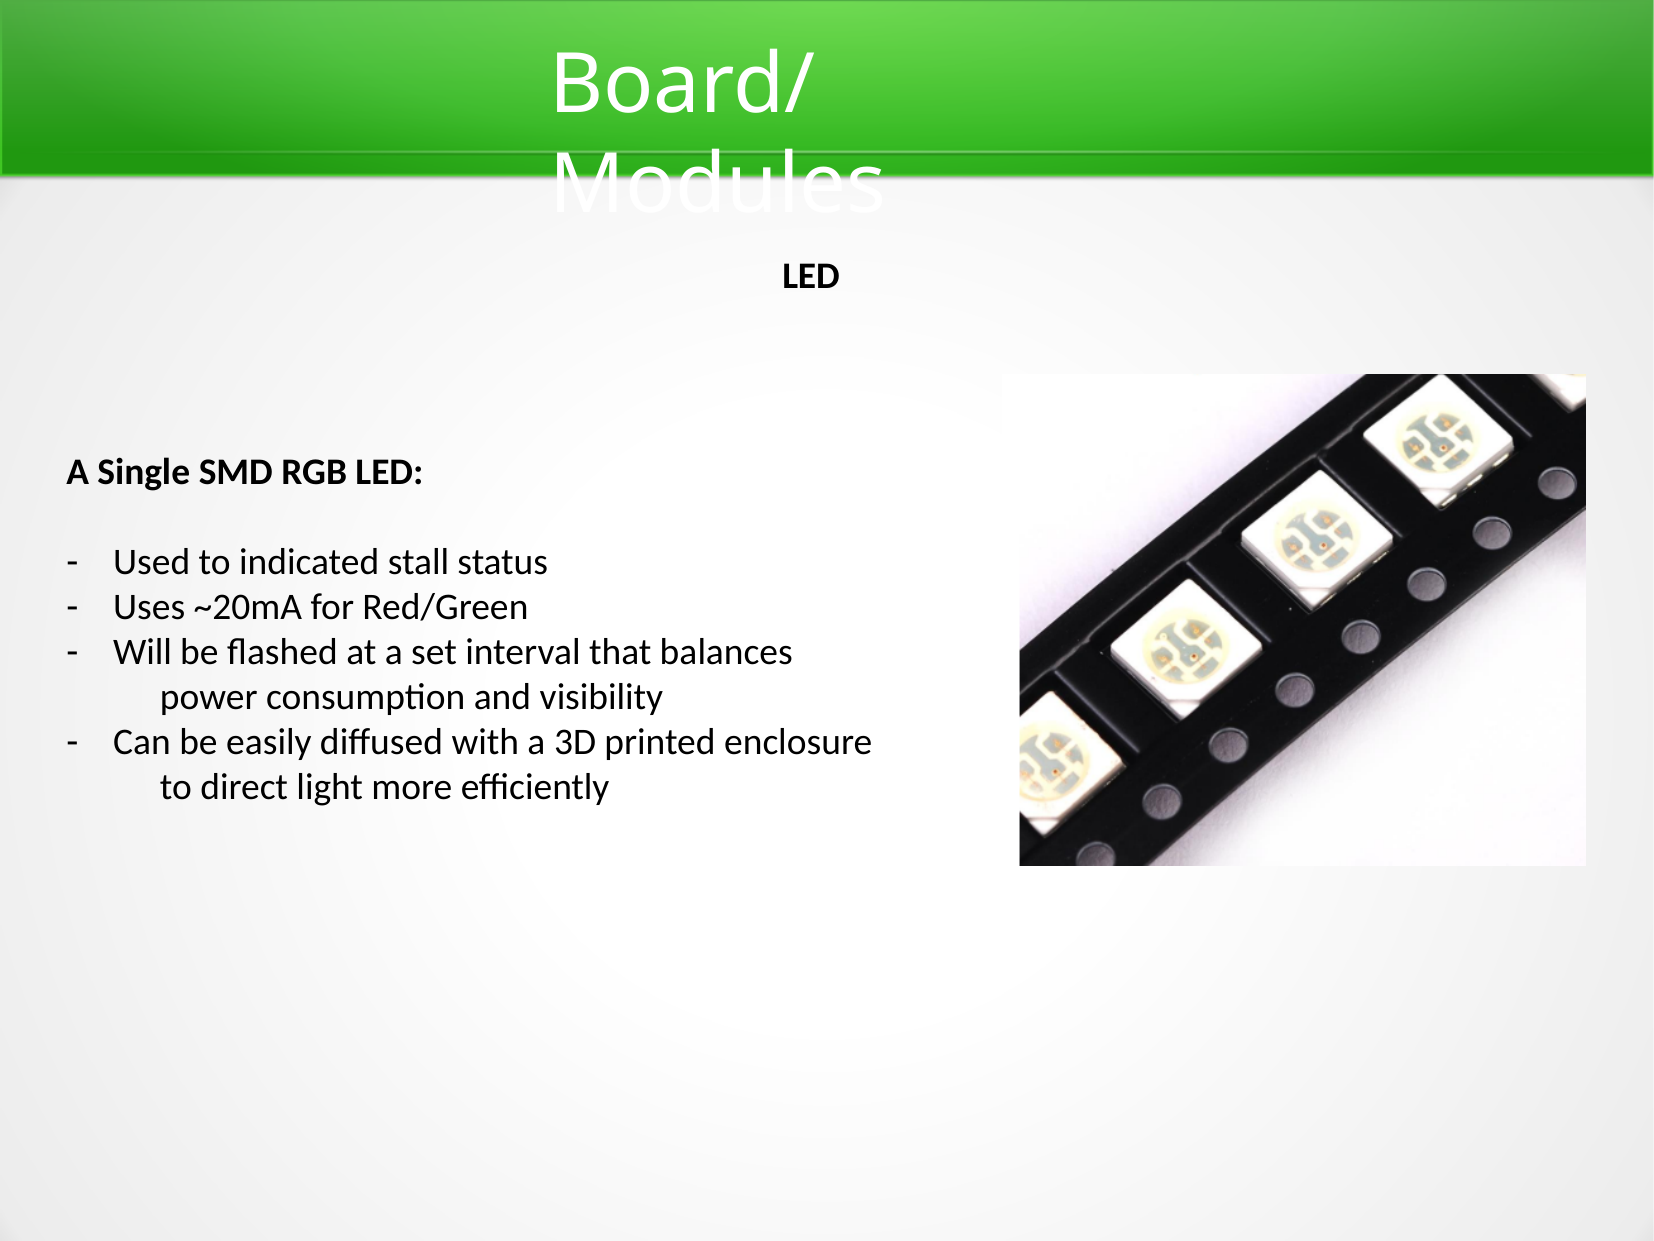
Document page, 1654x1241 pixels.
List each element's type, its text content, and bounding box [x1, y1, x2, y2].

text_box Board/Modules [534, 21, 1119, 138]
picture [1002, 374, 1586, 866]
text_box A Single SMD RGB LED: Used to indicated stall status Uses ~20mA for Red/Green Will be flashed at a set interval that balances power consumption and visibility Can be easily diffused with a 3D printed enclosure to direct light more efficiently [51, 439, 908, 819]
text_box LED [767, 243, 887, 305]
